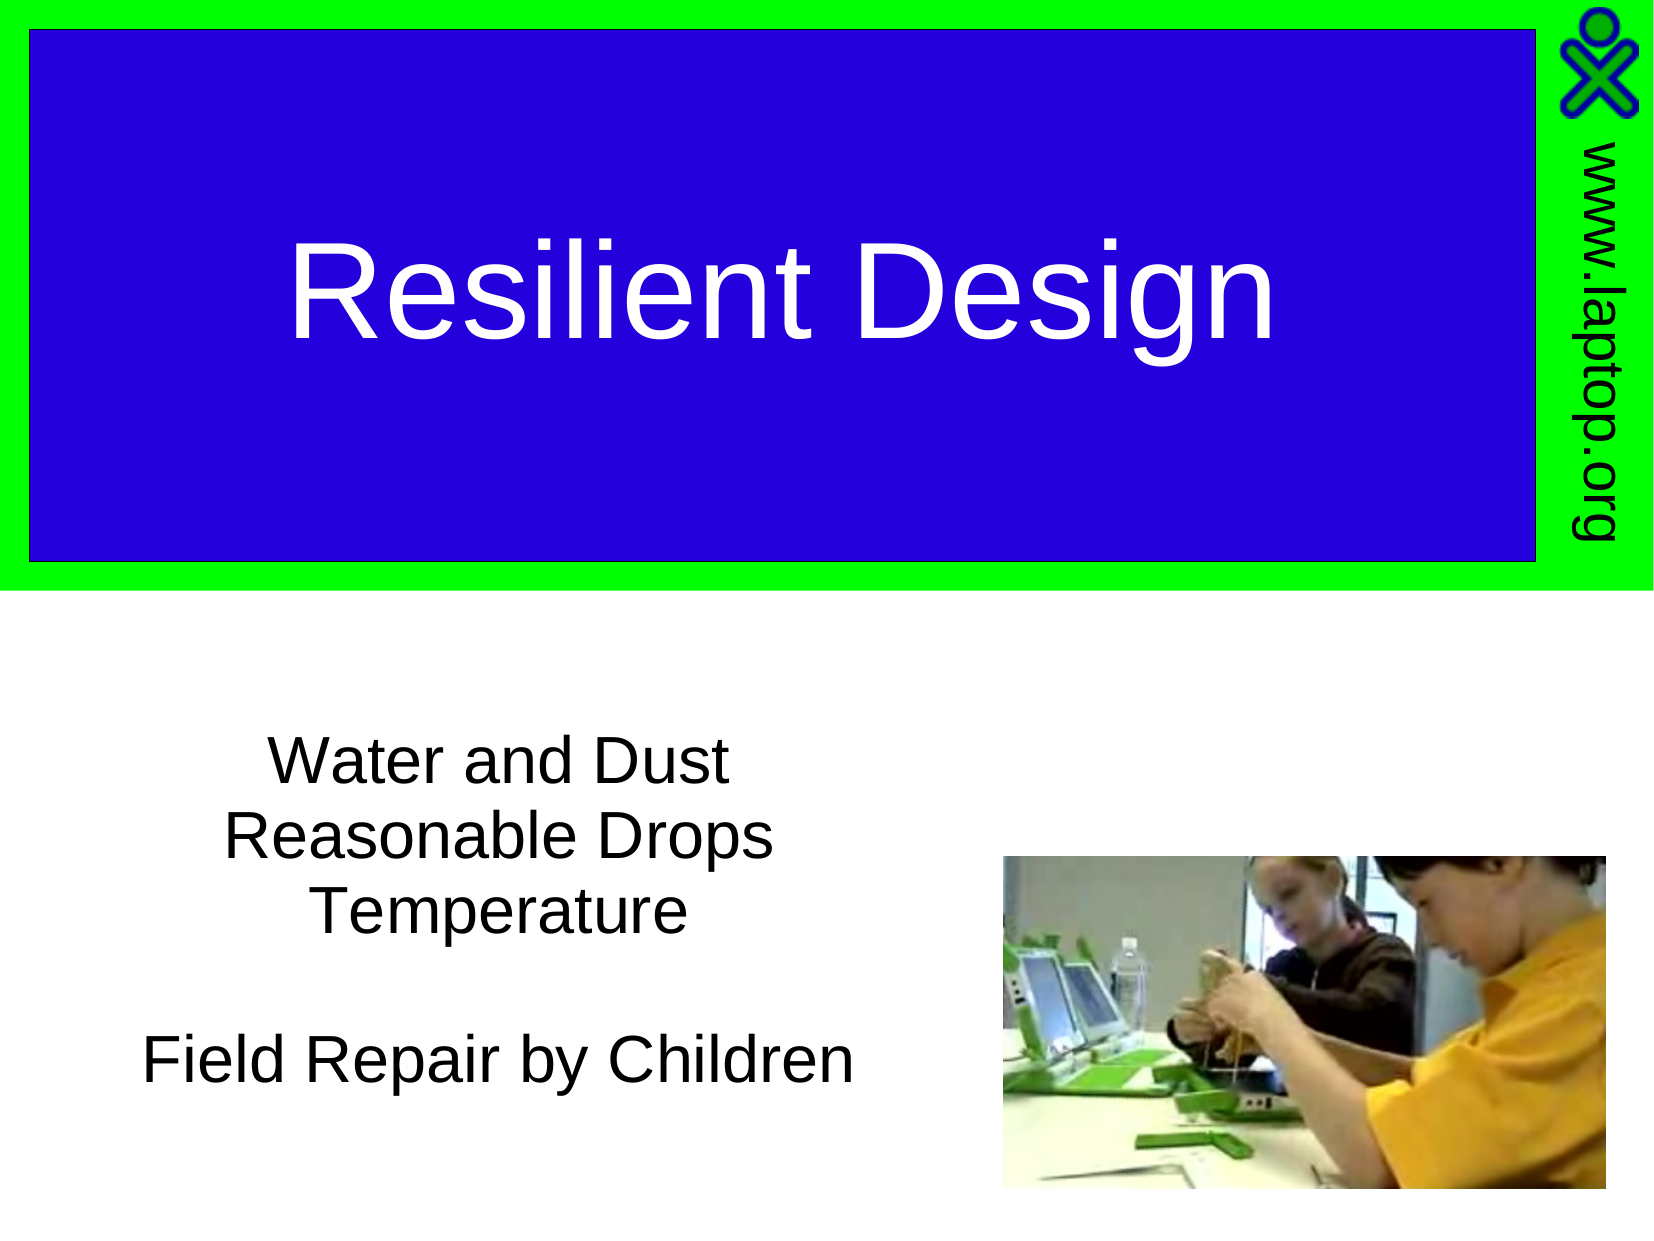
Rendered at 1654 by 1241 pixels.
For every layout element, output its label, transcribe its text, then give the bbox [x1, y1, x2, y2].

picture [1003, 856, 1606, 1189]
picture [1559, 7, 1639, 119]
subtitle Water and Dust Reasonable Drops Temperature Field Repair by Children [82, 673, 916, 1148]
title Resilient Design [59, 56, 1506, 525]
